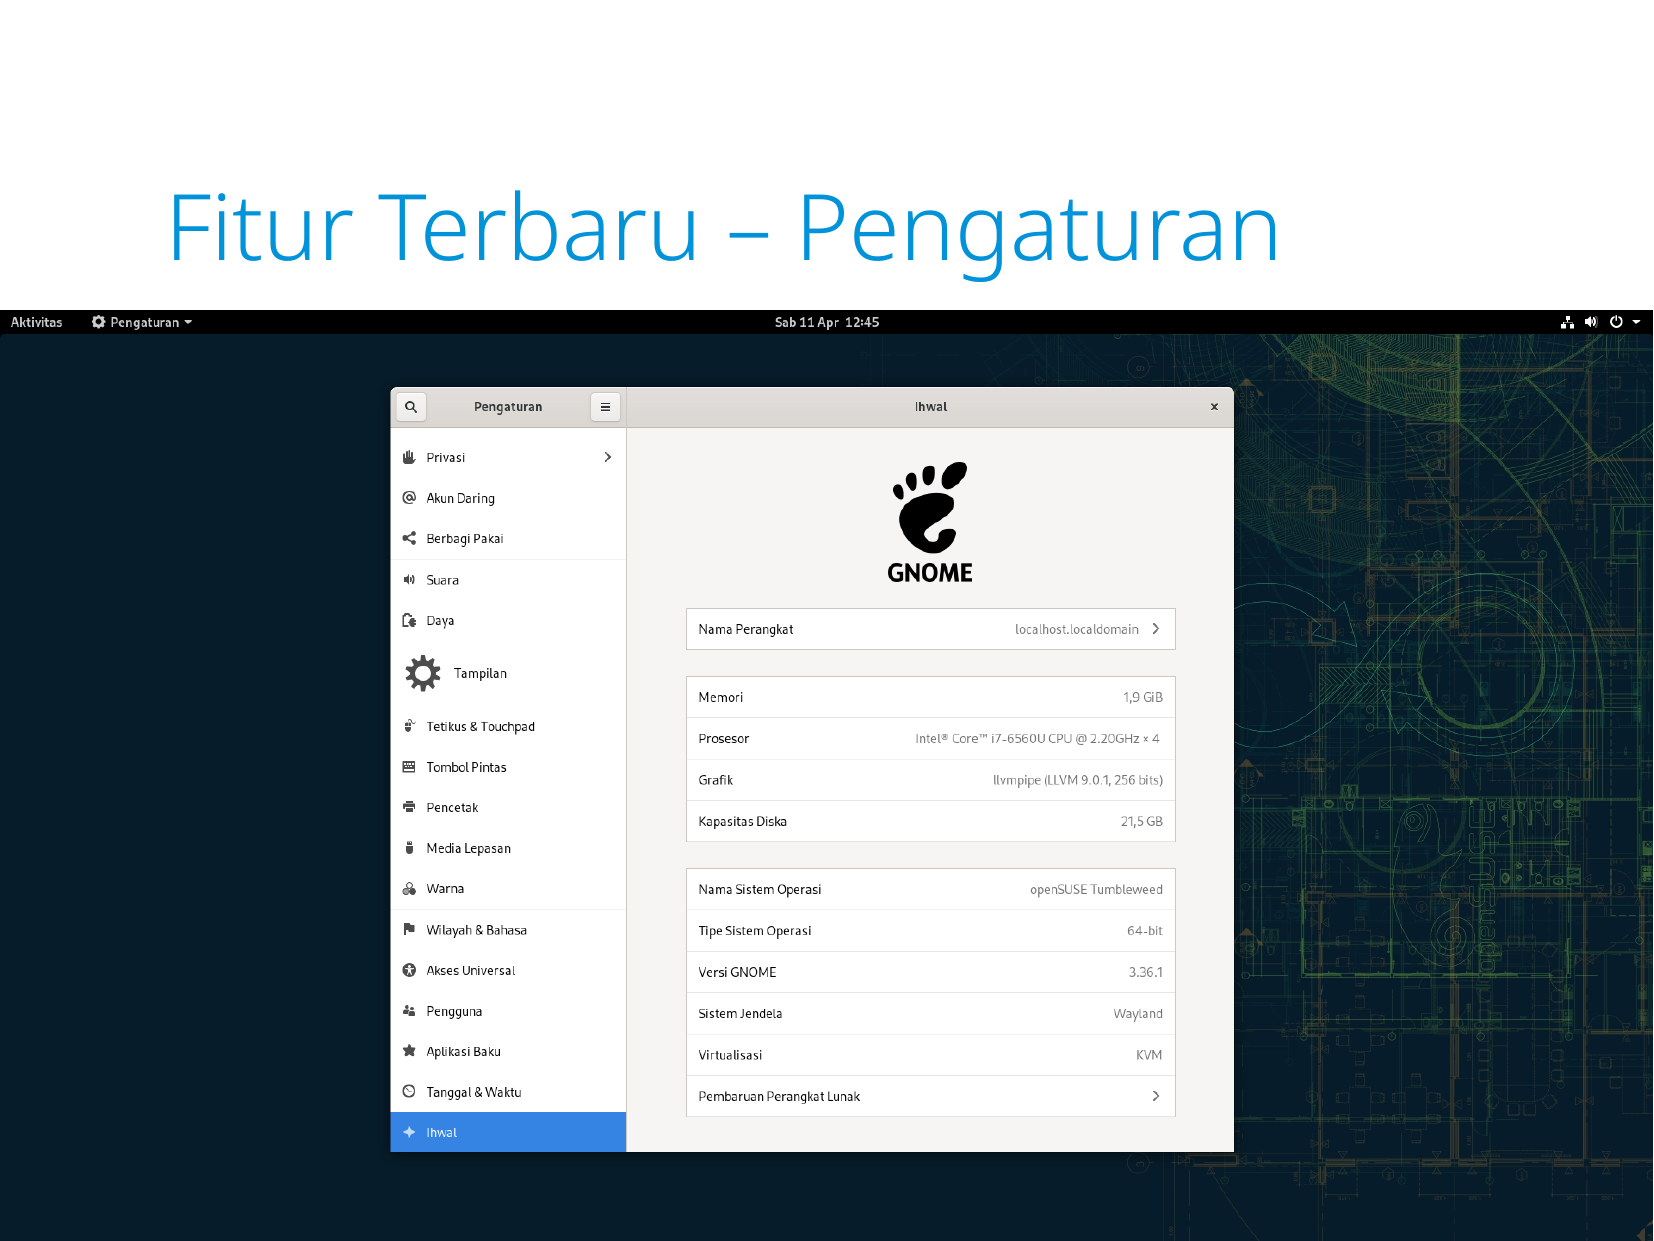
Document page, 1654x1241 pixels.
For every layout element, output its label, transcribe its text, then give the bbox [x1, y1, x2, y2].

list Fitur Terbaru – Pengaturan [165, 135, 1486, 310]
picture [0, 310, 1653, 1241]
